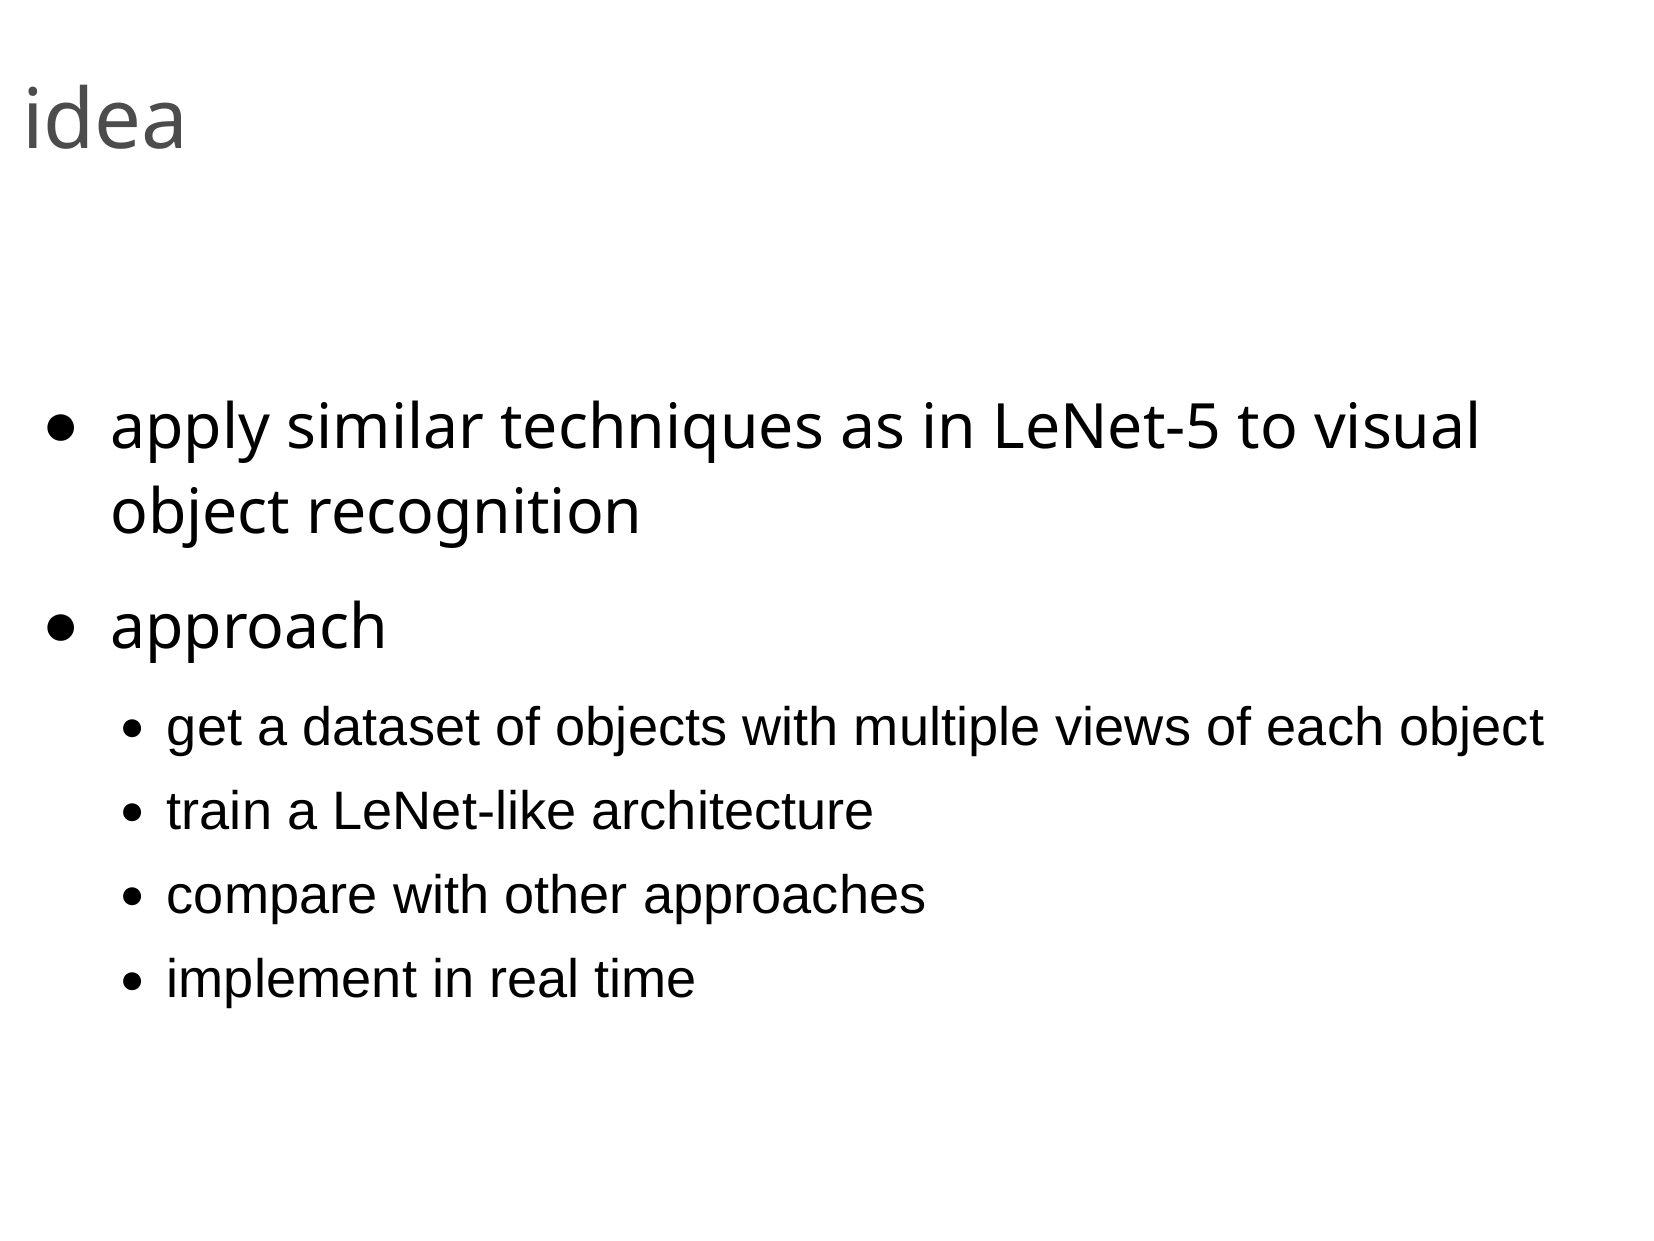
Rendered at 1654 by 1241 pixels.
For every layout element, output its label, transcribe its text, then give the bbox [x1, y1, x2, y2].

list apply similar techniques as in LeNet-5 to visual object recognition approach get a dataset of objects with multiple views of each object train a LeNet-like architecture compare with other approaches implement in real time [25, 226, 1654, 1166]
title idea [22, 19, 1654, 213]
